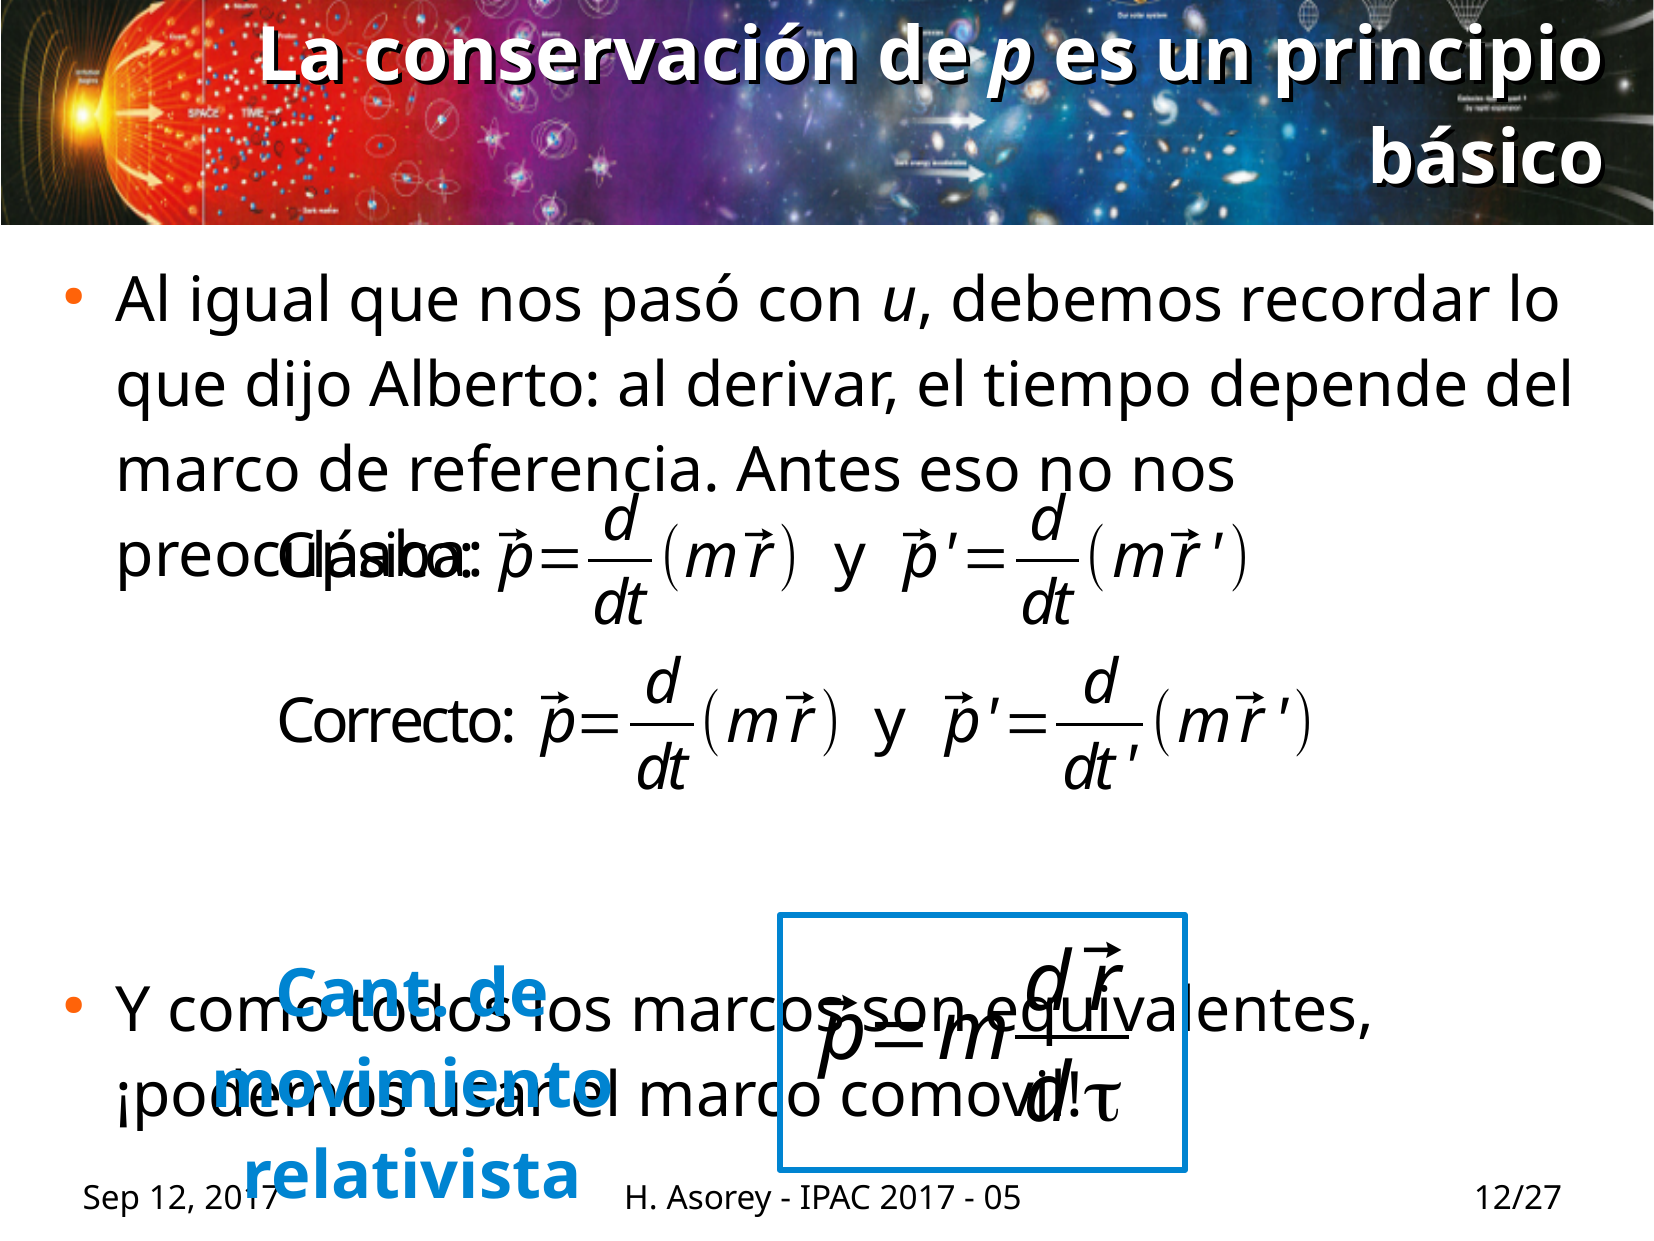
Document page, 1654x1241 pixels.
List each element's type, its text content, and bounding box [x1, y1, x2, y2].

list Al igual que nos pasó con u, debemos recordar lo que dijo Alberto: al derivar, el tiempo depende del marco de referencia. Antes eso no nos preocupaba: Y como todos los marcos son equivalentes, ¡podemos usar el marco comovil! [783, 918, 1182, 1156]
picture [1, 0, 1654, 225]
title La conservación de p es un principio básico [45, 15, 1606, 191]
chart [270, 480, 1321, 805]
chart [807, 930, 1141, 1144]
list Al igual que nos pasó con u, debemos recordar lo que dijo Alberto: al derivar, el tiempo depende del marco de referencia. Antes eso no nos preocupaba: Y como todos los marcos son equivalentes, ¡podemos usar el marco comovil! [45, 255, 1606, 1156]
text_box Cant. de movimiento relativista [90, 960, 736, 1204]
